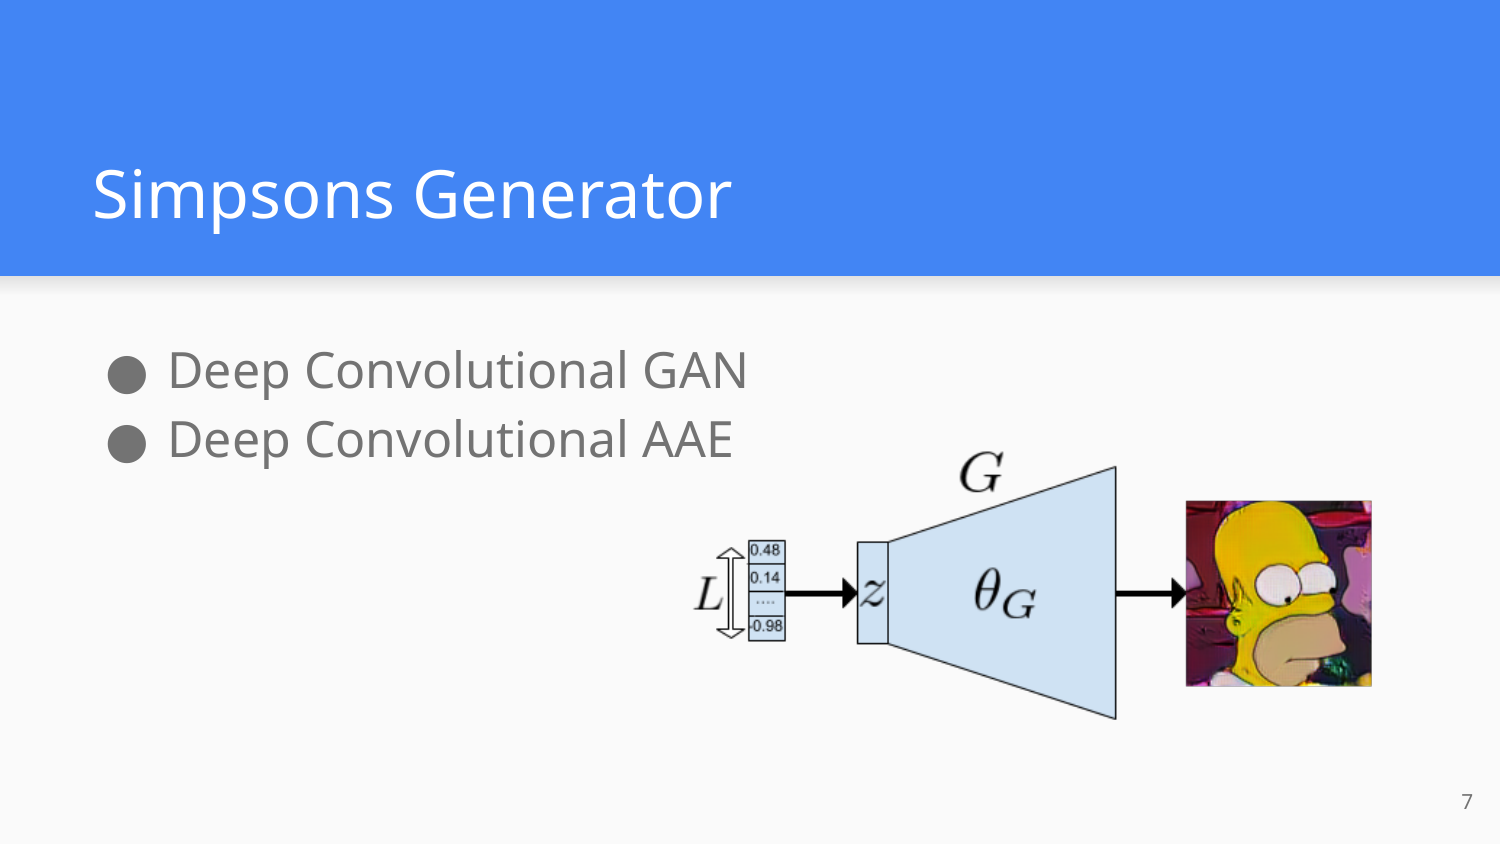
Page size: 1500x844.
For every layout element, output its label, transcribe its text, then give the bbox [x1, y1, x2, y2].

slide_number <number> [1398, 770, 1489, 835]
list Deep Convolutional GAN Deep Convolutional AAE [77, 314, 1427, 760]
title Simpsons Generator [77, 121, 1427, 248]
picture [661, 421, 1399, 751]
